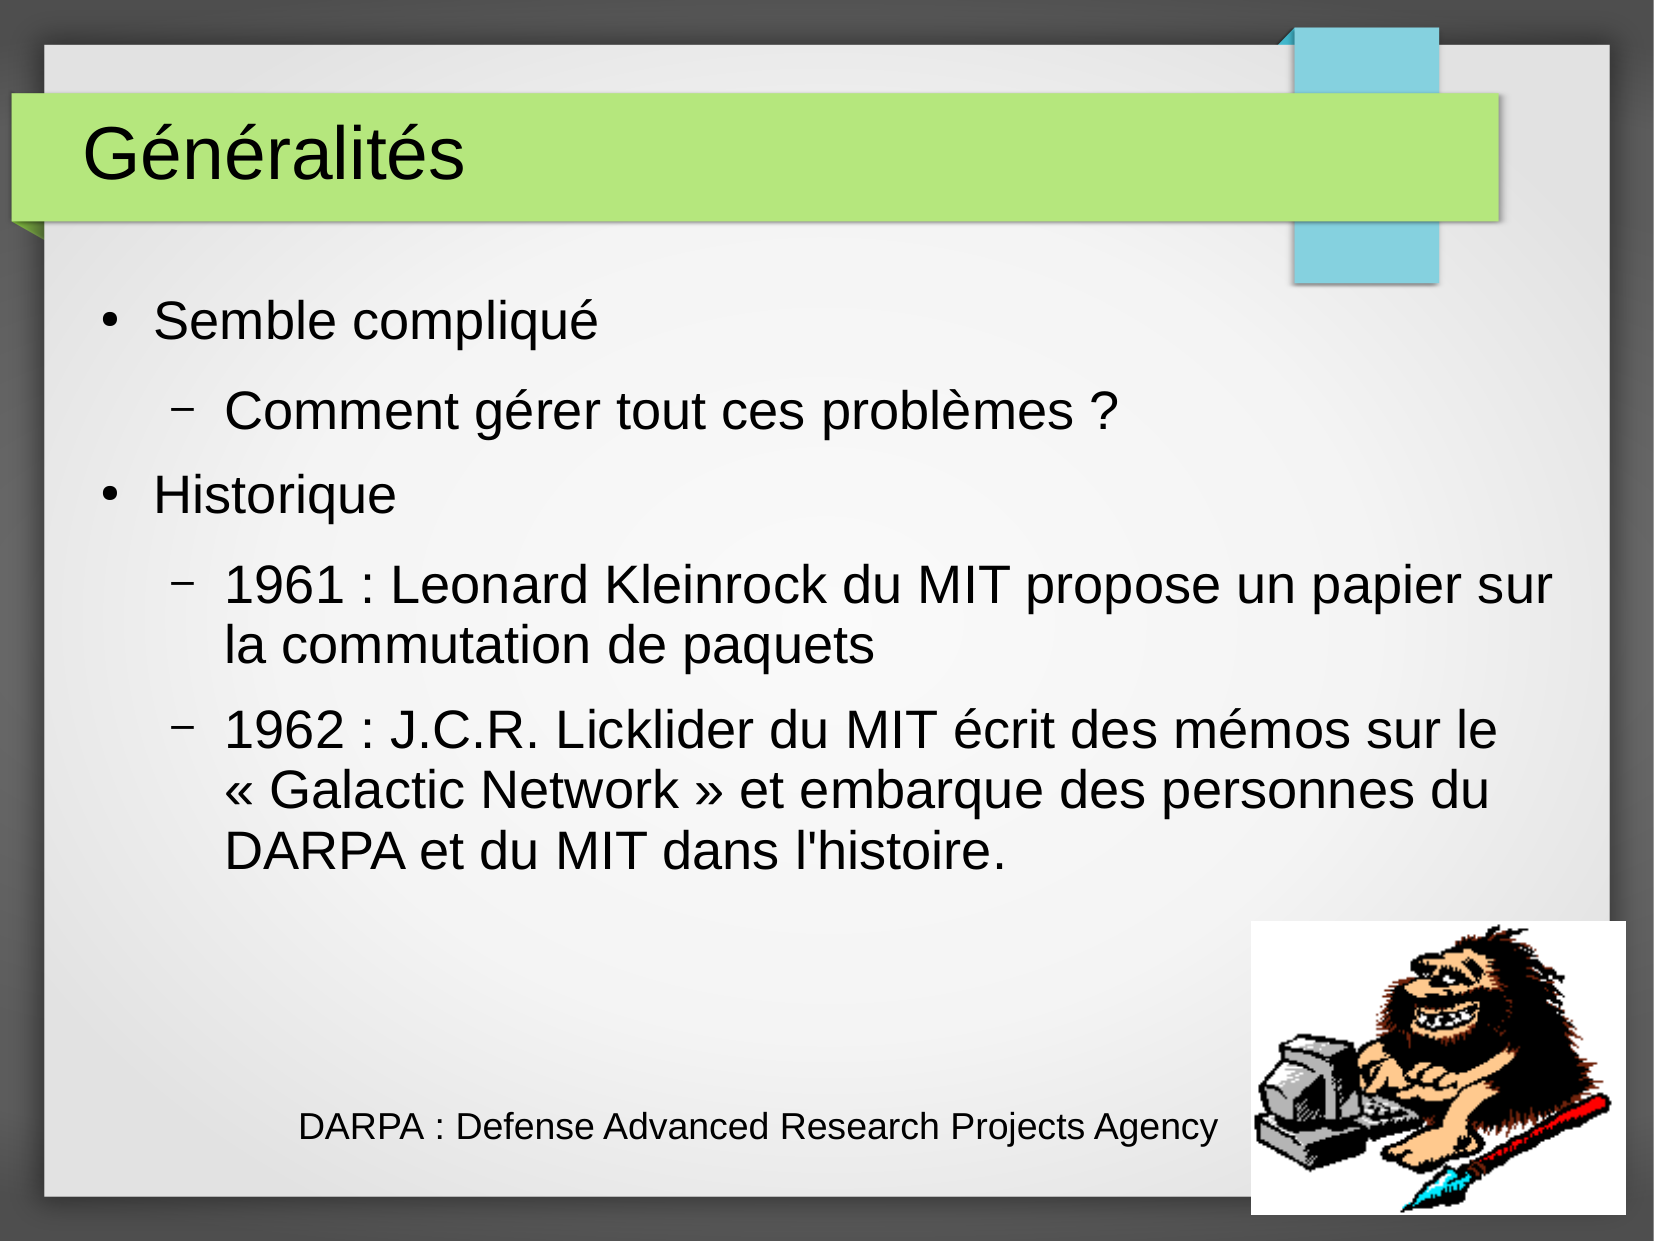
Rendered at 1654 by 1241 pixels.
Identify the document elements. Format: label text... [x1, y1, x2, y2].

title Généralités [82, 94, 1264, 213]
list Semble compliqué Comment gérer tout ces problèmes ? Historique 1961 : Leonard Kleinrock du MIT propose un papier sur la commutation de paquets 1962 : J.C.R. Licklider du MIT écrit des mémos sur le « Galactic Network » et embarque des personnes du DARPA et du MIT dans l'histoire. [82, 290, 1571, 1010]
text_box DARPA : Defense Advanced Research Projects Agency [283, 1098, 1234, 1156]
picture [0, 0, 1654, 1241]
